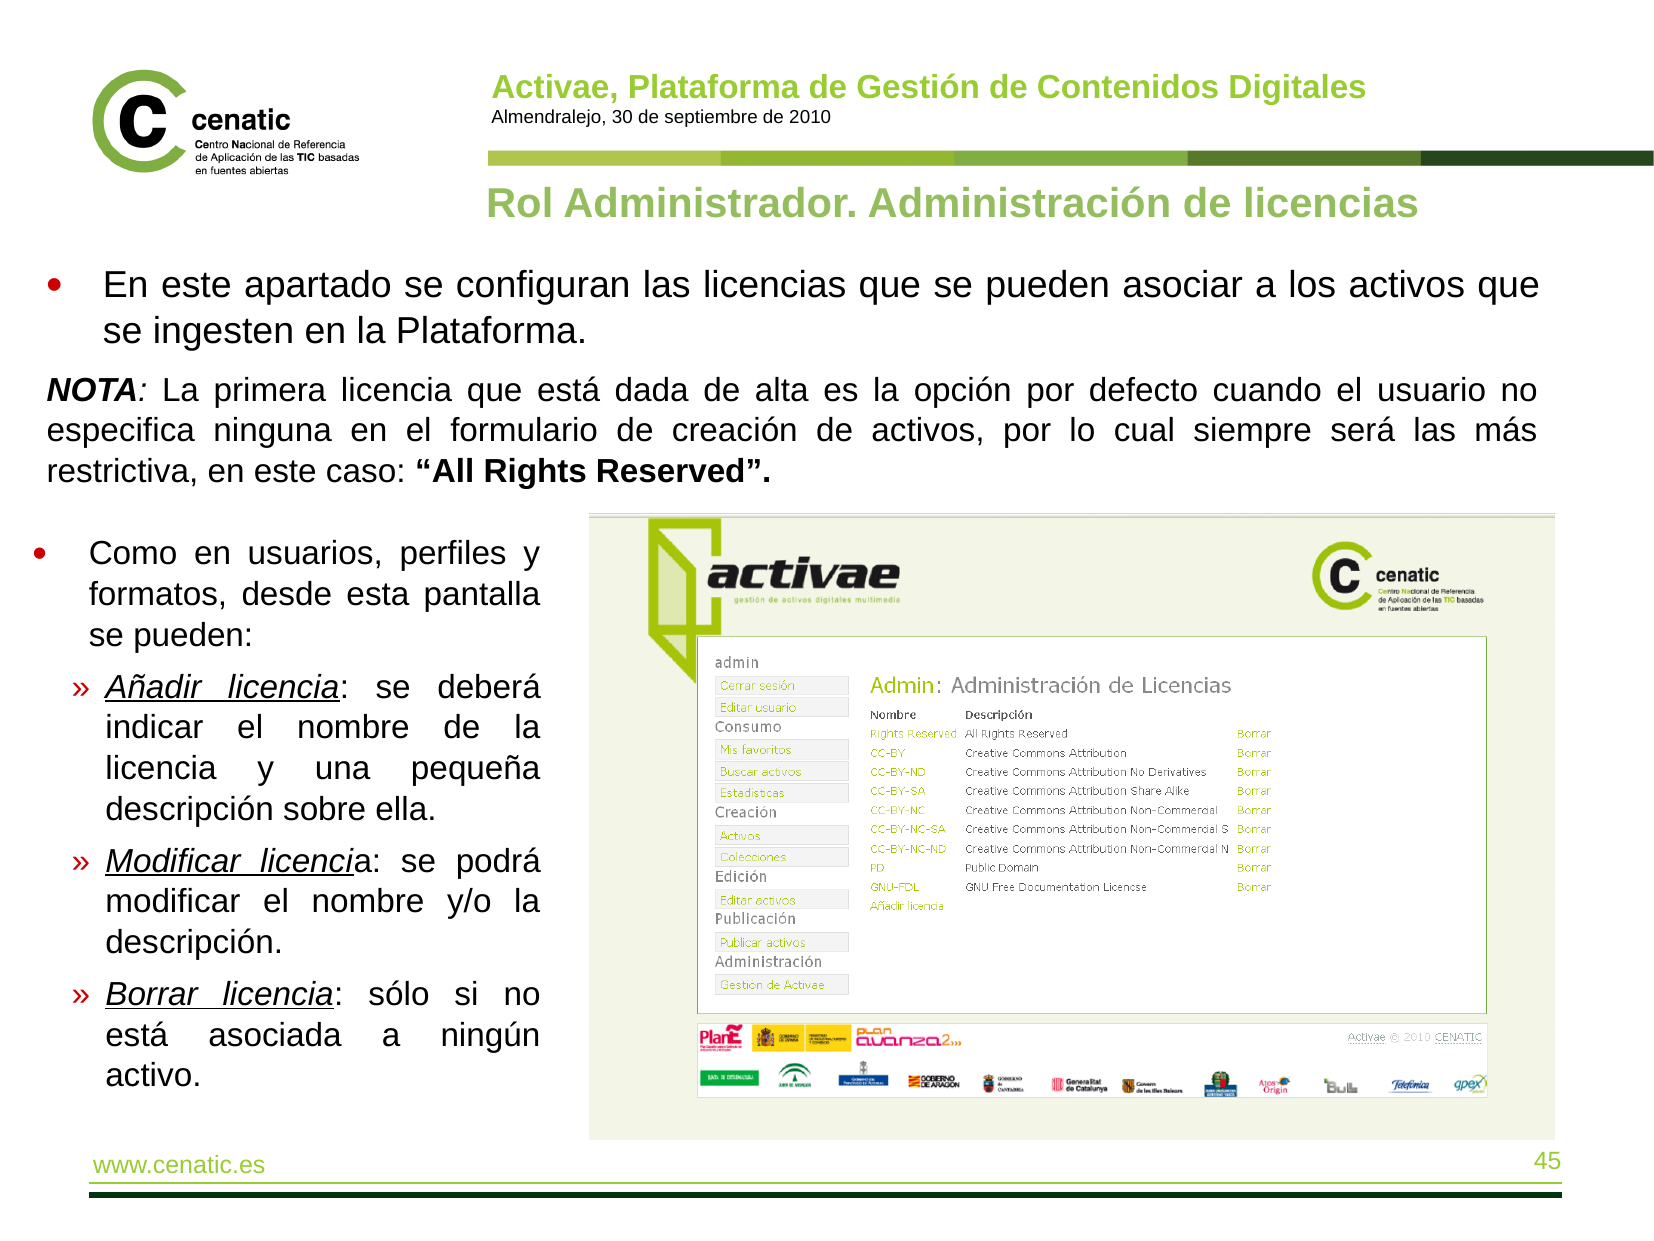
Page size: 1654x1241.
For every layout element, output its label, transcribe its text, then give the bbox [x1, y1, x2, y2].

list En este apartado se configuran las licencias que se pueden asociar a los activos que se ingesten en la Plataforma. NOTA: La primera licencia que está dada de alta es la opción por defecto cuando el usuario no especifica ninguna en el formulario de creación de activos, por lo cual siempre será las más restrictiva, en este caso: “All Rights Reserved”. [31, 251, 1555, 1090]
picture [1, 4, 1654, 1228]
text_box Como en usuarios, perfiles y formatos, desde esta pantalla se pueden: Añadir licencia: se deberá indicar el nombre de la licencia y una pequeña descripción sobre ella. Modificar licencia: se podrá modificar el nombre y/o la descripción. Borrar licencia: sólo si no está asociada a ningún activo. [17, 523, 556, 1143]
title Rol Administrador. Administración de licencias [486, 177, 1571, 228]
